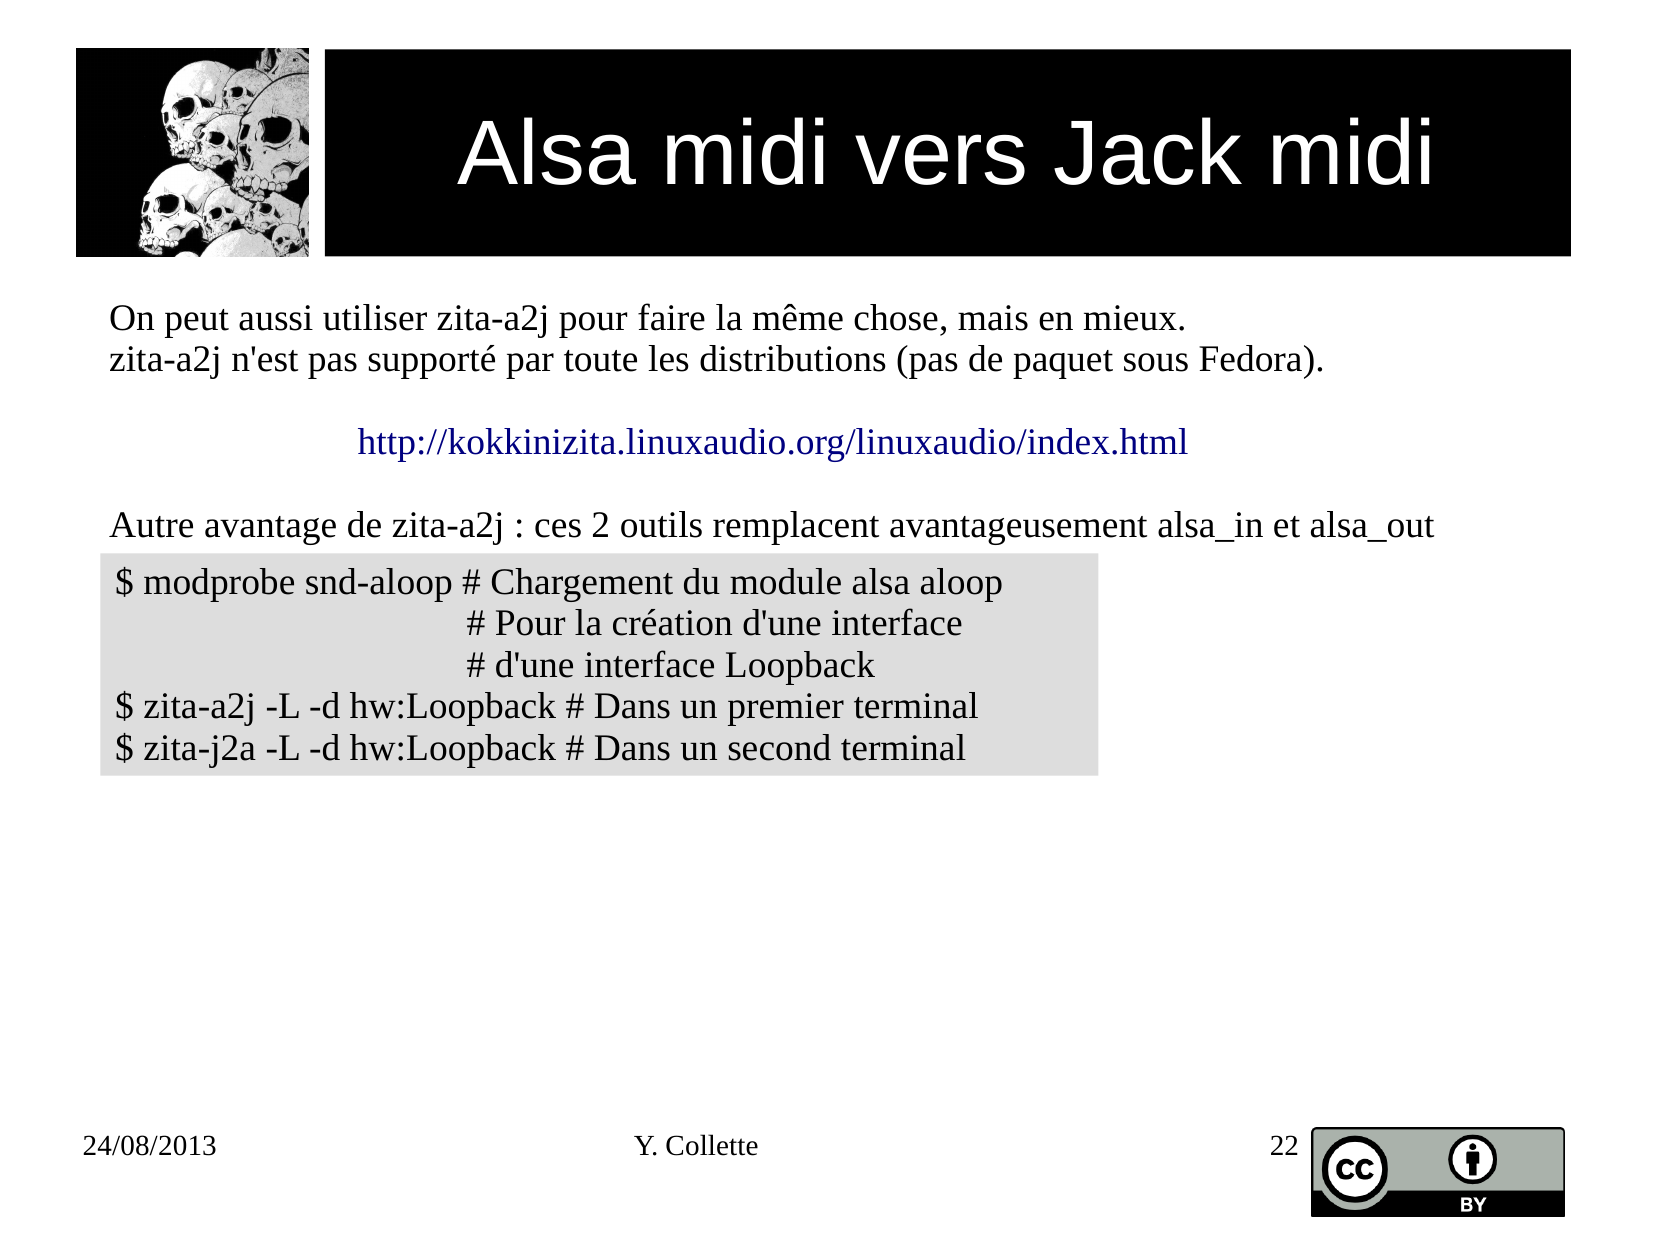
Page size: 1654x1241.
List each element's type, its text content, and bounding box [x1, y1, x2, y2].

title Alsa midi vers Jack midi [324, 49, 1571, 257]
text_box $ modprobe snd-aloop # Chargement du module alsa aloop # Pour la création d'une interface # d'une interface Loopback $ zita-a2j -L -d hw:Loopback # Dans un premier terminal $ zita-j2a -L -d hw:Loopback # Dans un second terminal [100, 553, 1099, 776]
picture [1311, 1127, 1565, 1217]
text_box On peut aussi utiliser zita-a2j pour faire la même chose, mais en mieux. zita-a2j n'est pas supporté par toute les distributions (pas de paquet sous Fedora). http://kokkinizita.linuxaudio.org/linuxaudio/index.html Autre avantage de zita-a2j : ces 2 outils remplacent avantageusement alsa_in et alsa_out [94, 289, 1453, 554]
picture [76, 48, 309, 257]
